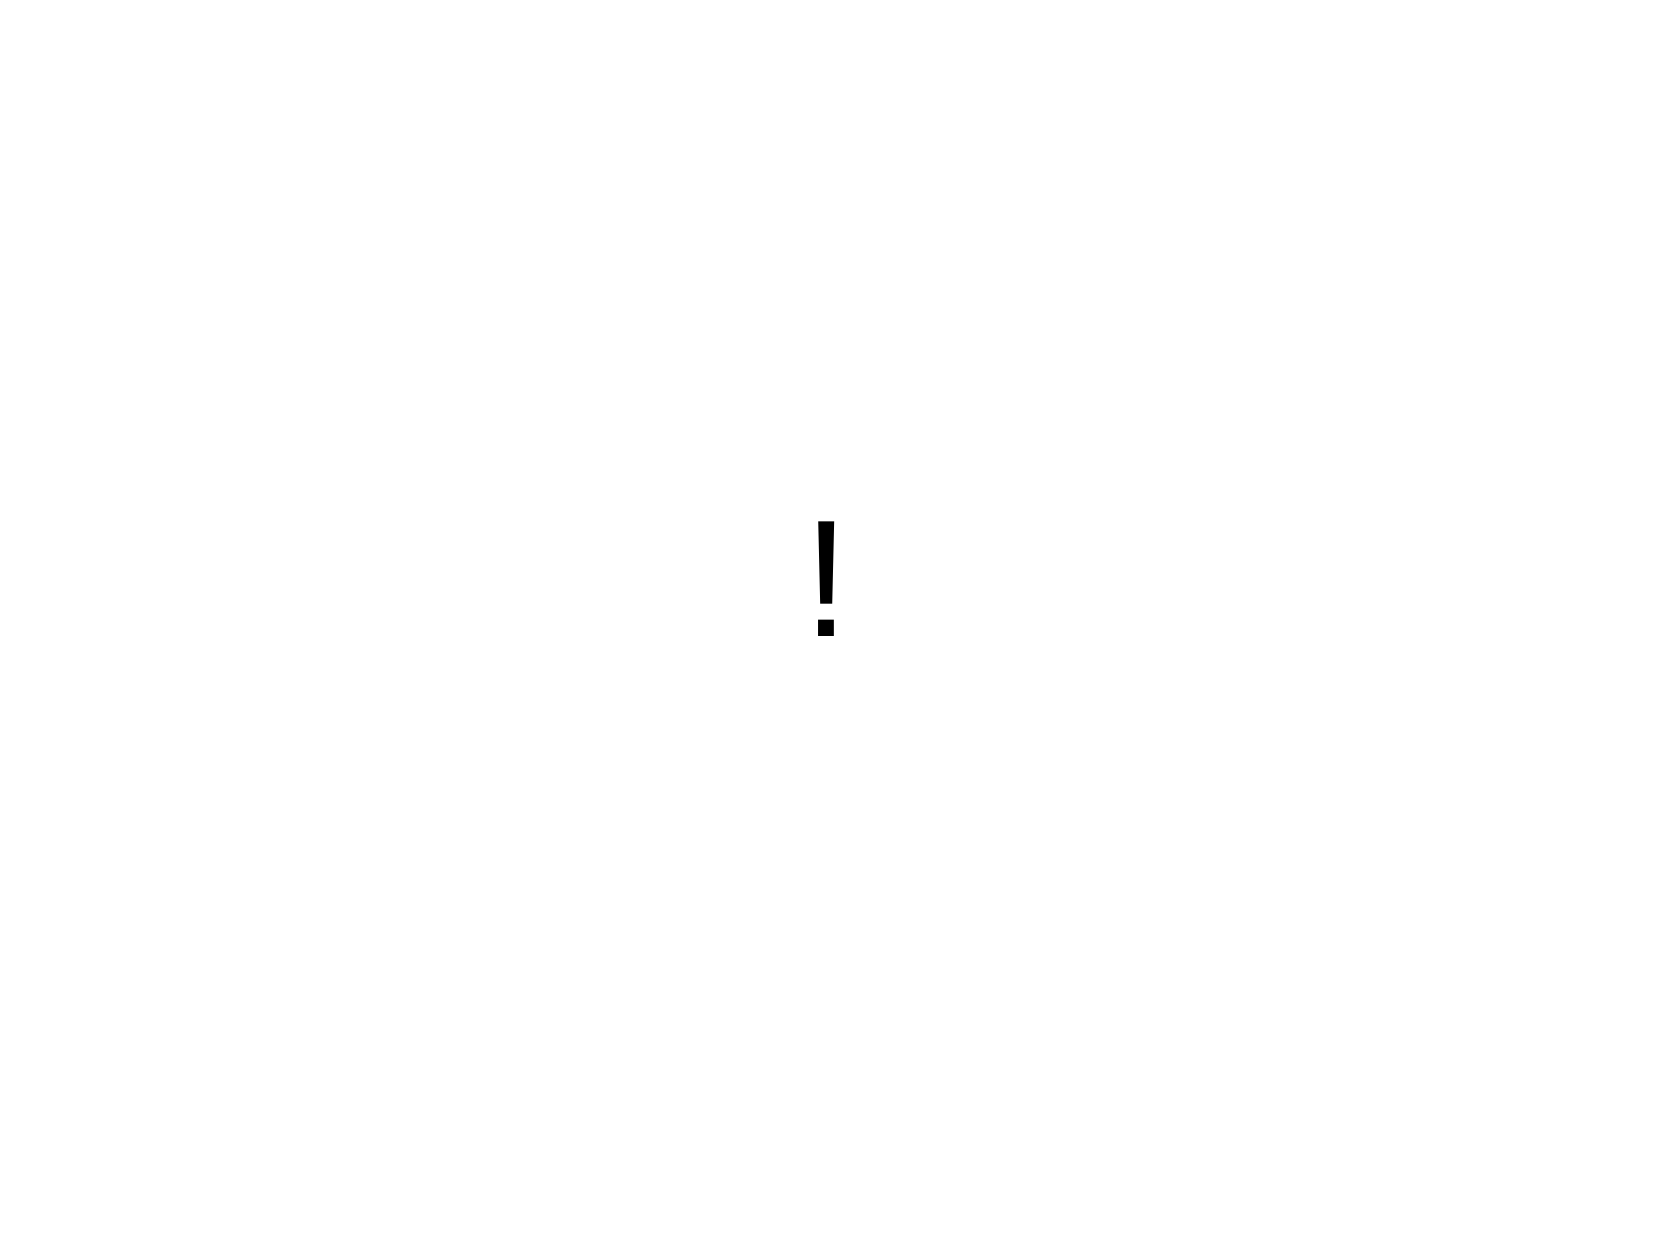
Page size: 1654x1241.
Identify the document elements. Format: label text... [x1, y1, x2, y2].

subtitle ! [82, 56, 1571, 1102]
